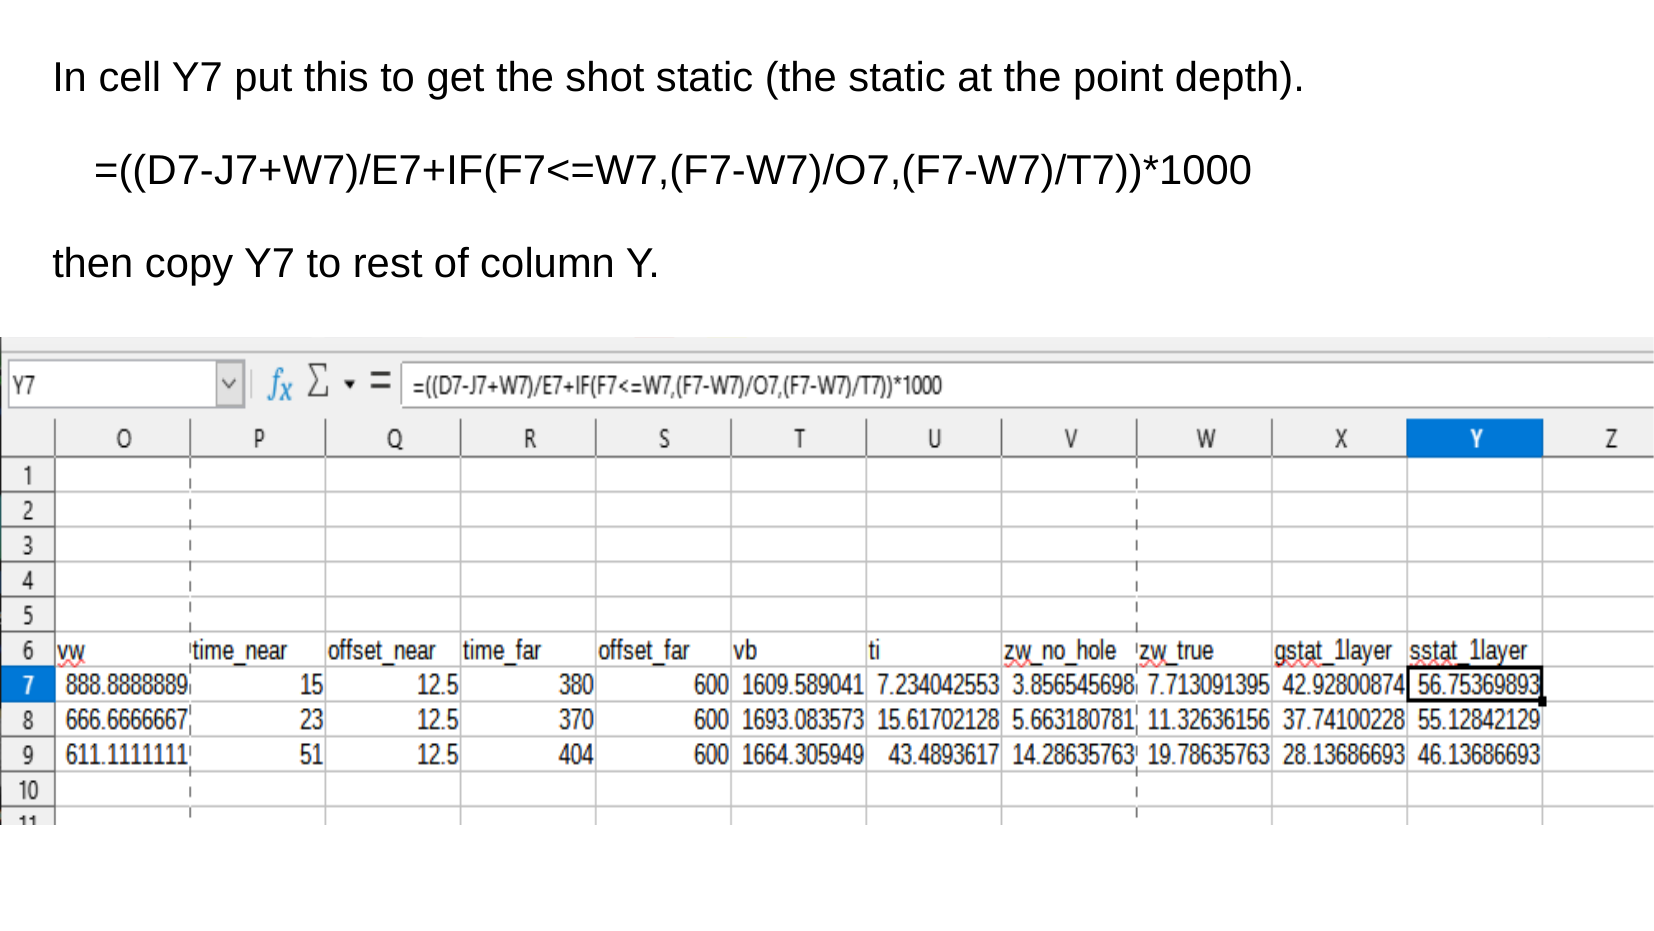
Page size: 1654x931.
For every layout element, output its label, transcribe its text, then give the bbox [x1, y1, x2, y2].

picture [0, 337, 1654, 825]
text_box In cell Y7 put this to get the shot static (the static at the point depth). =((D7-J7+W7)/E7+IF(F7<=W7,(F7-W7)/O7,(F7-W7)/T7))*1000 then copy Y7 to rest of column Y. [37, 0, 1654, 337]
